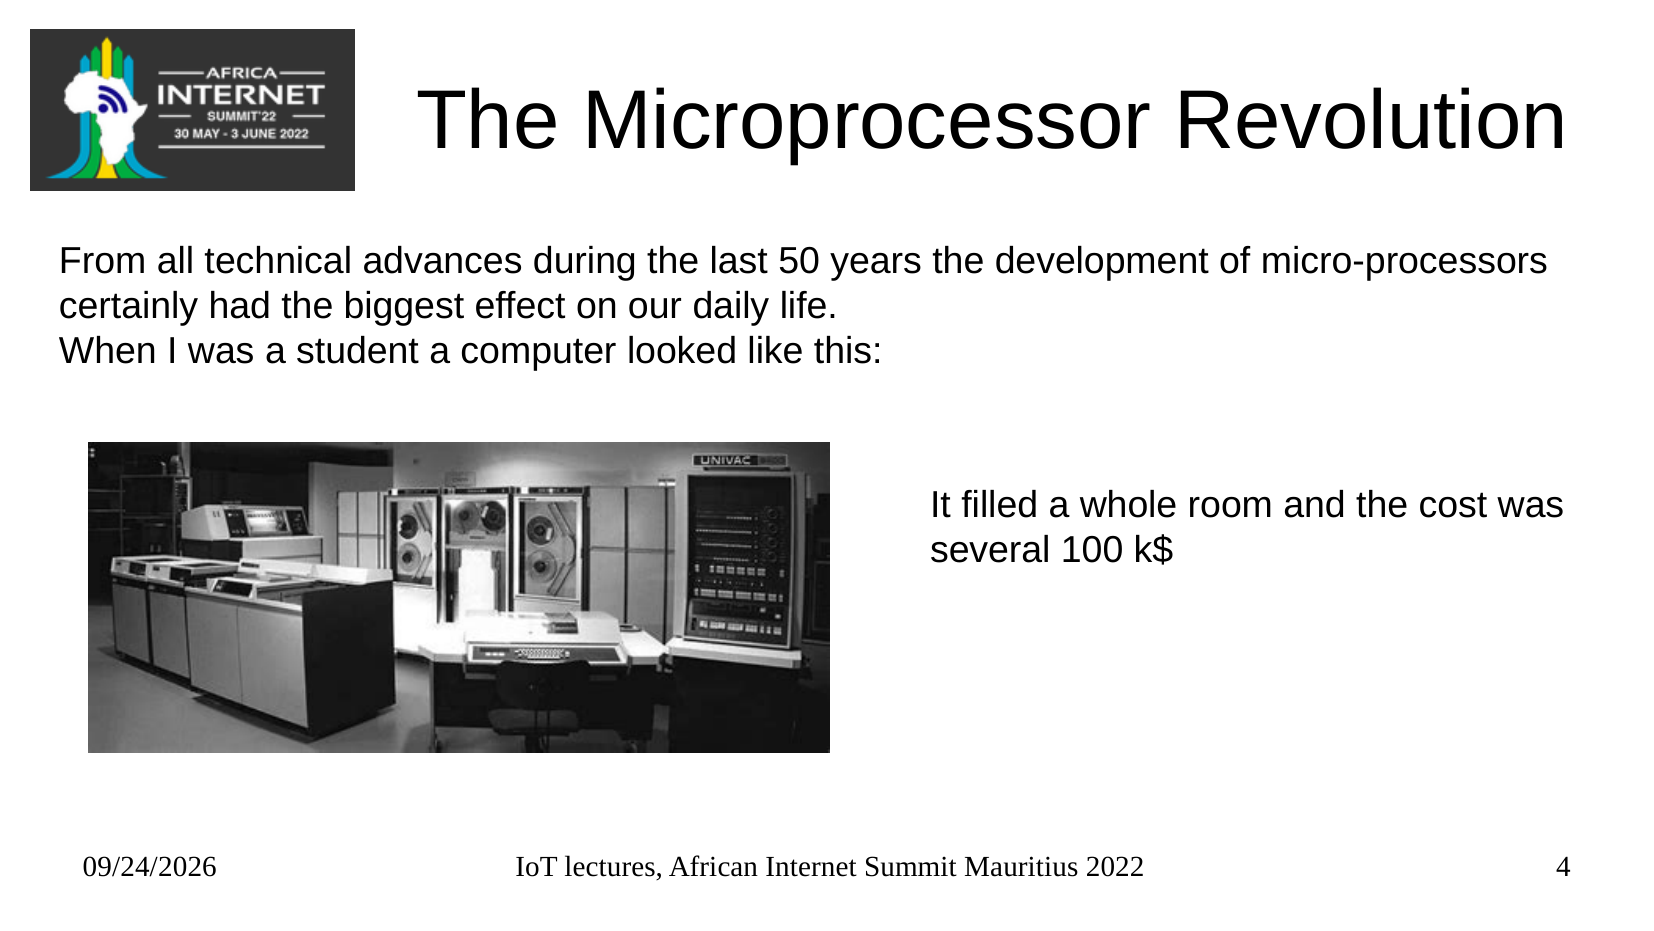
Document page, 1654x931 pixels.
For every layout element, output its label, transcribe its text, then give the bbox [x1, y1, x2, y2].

picture [30, 29, 355, 191]
list From all technical advances during the last 50 years the development of micro-processors certainly had the biggest effect on our daily life. When I was a student a computer looked like this: [59, 236, 1571, 443]
title The Microprocessor Revolution [383, 12, 1601, 218]
picture [88, 442, 830, 753]
text_box It filled a whole room and the cost was several 100 k$ [915, 472, 1591, 572]
